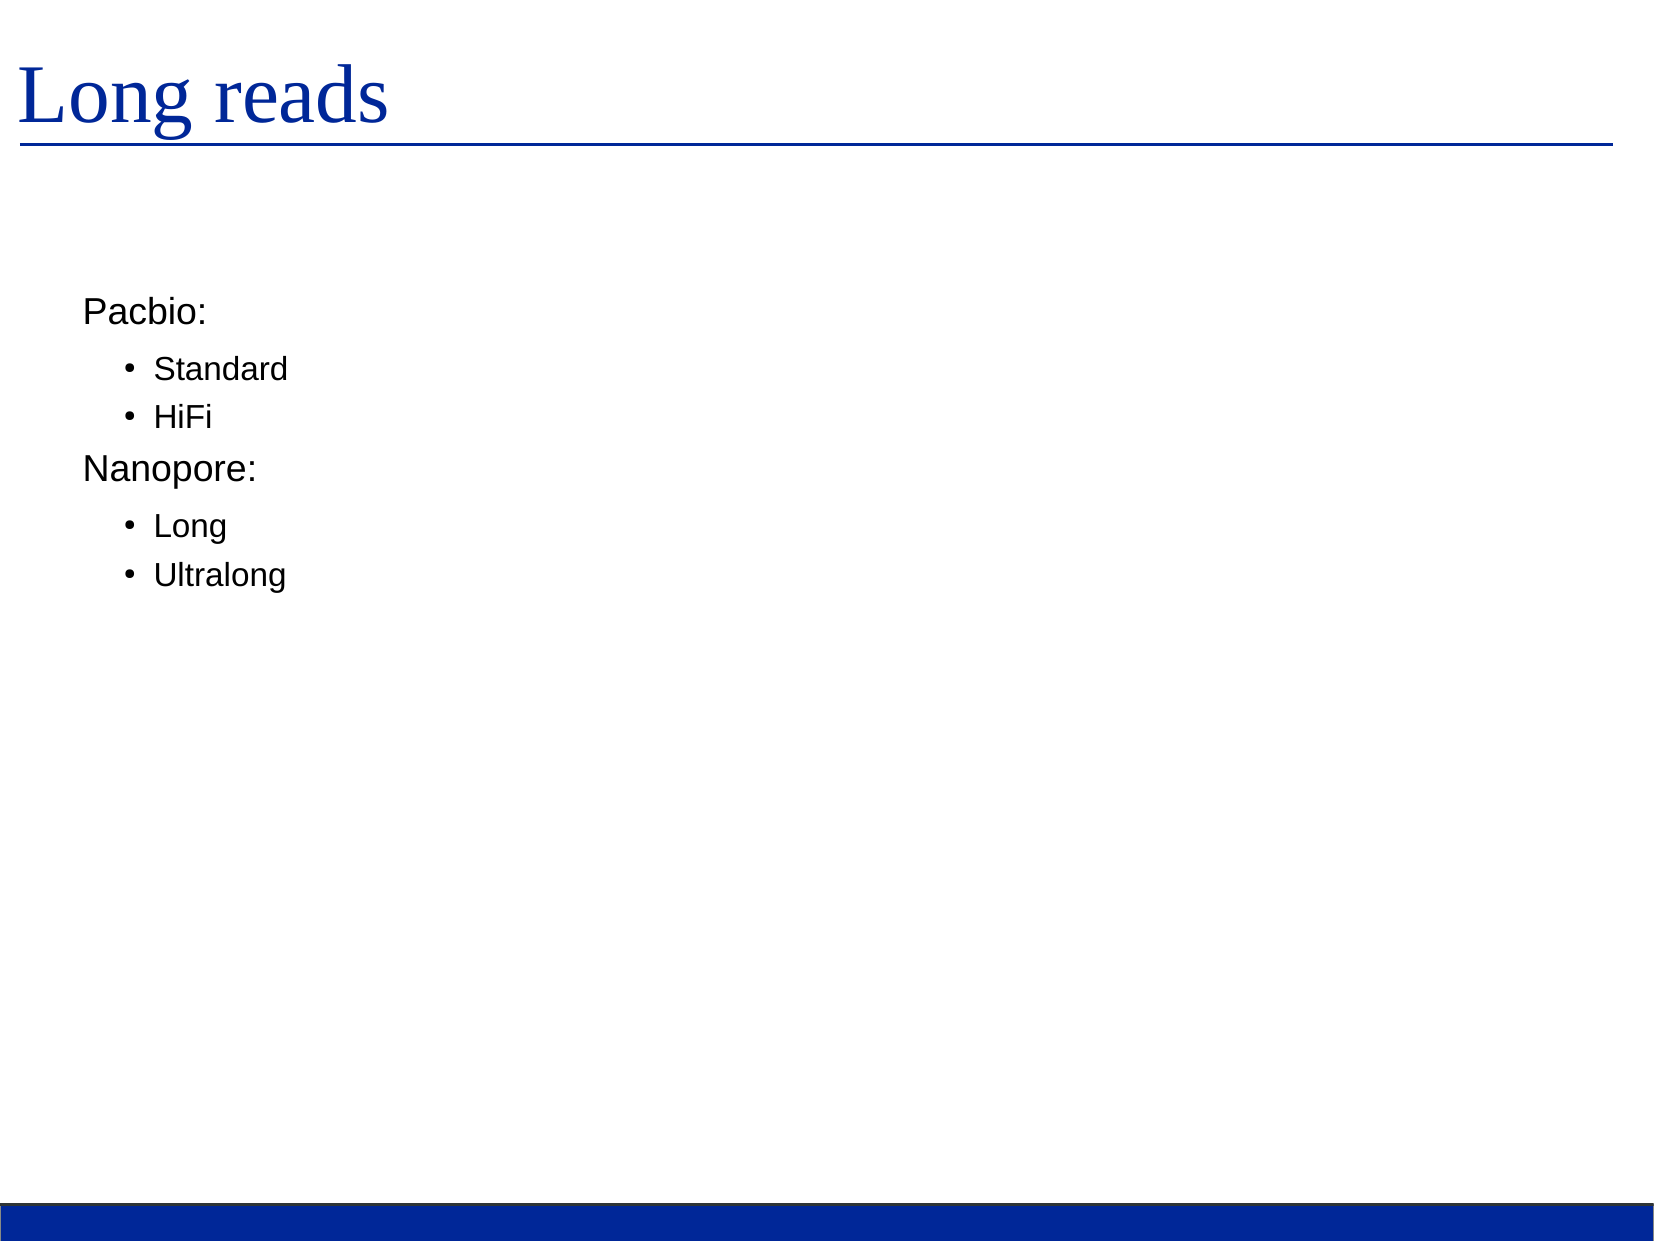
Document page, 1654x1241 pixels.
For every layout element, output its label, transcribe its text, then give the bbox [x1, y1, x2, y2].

title Long reads [17, 0, 1589, 198]
list Pacbio: Standard HiFi Nanopore: Long Ultralong [82, 290, 1571, 1109]
